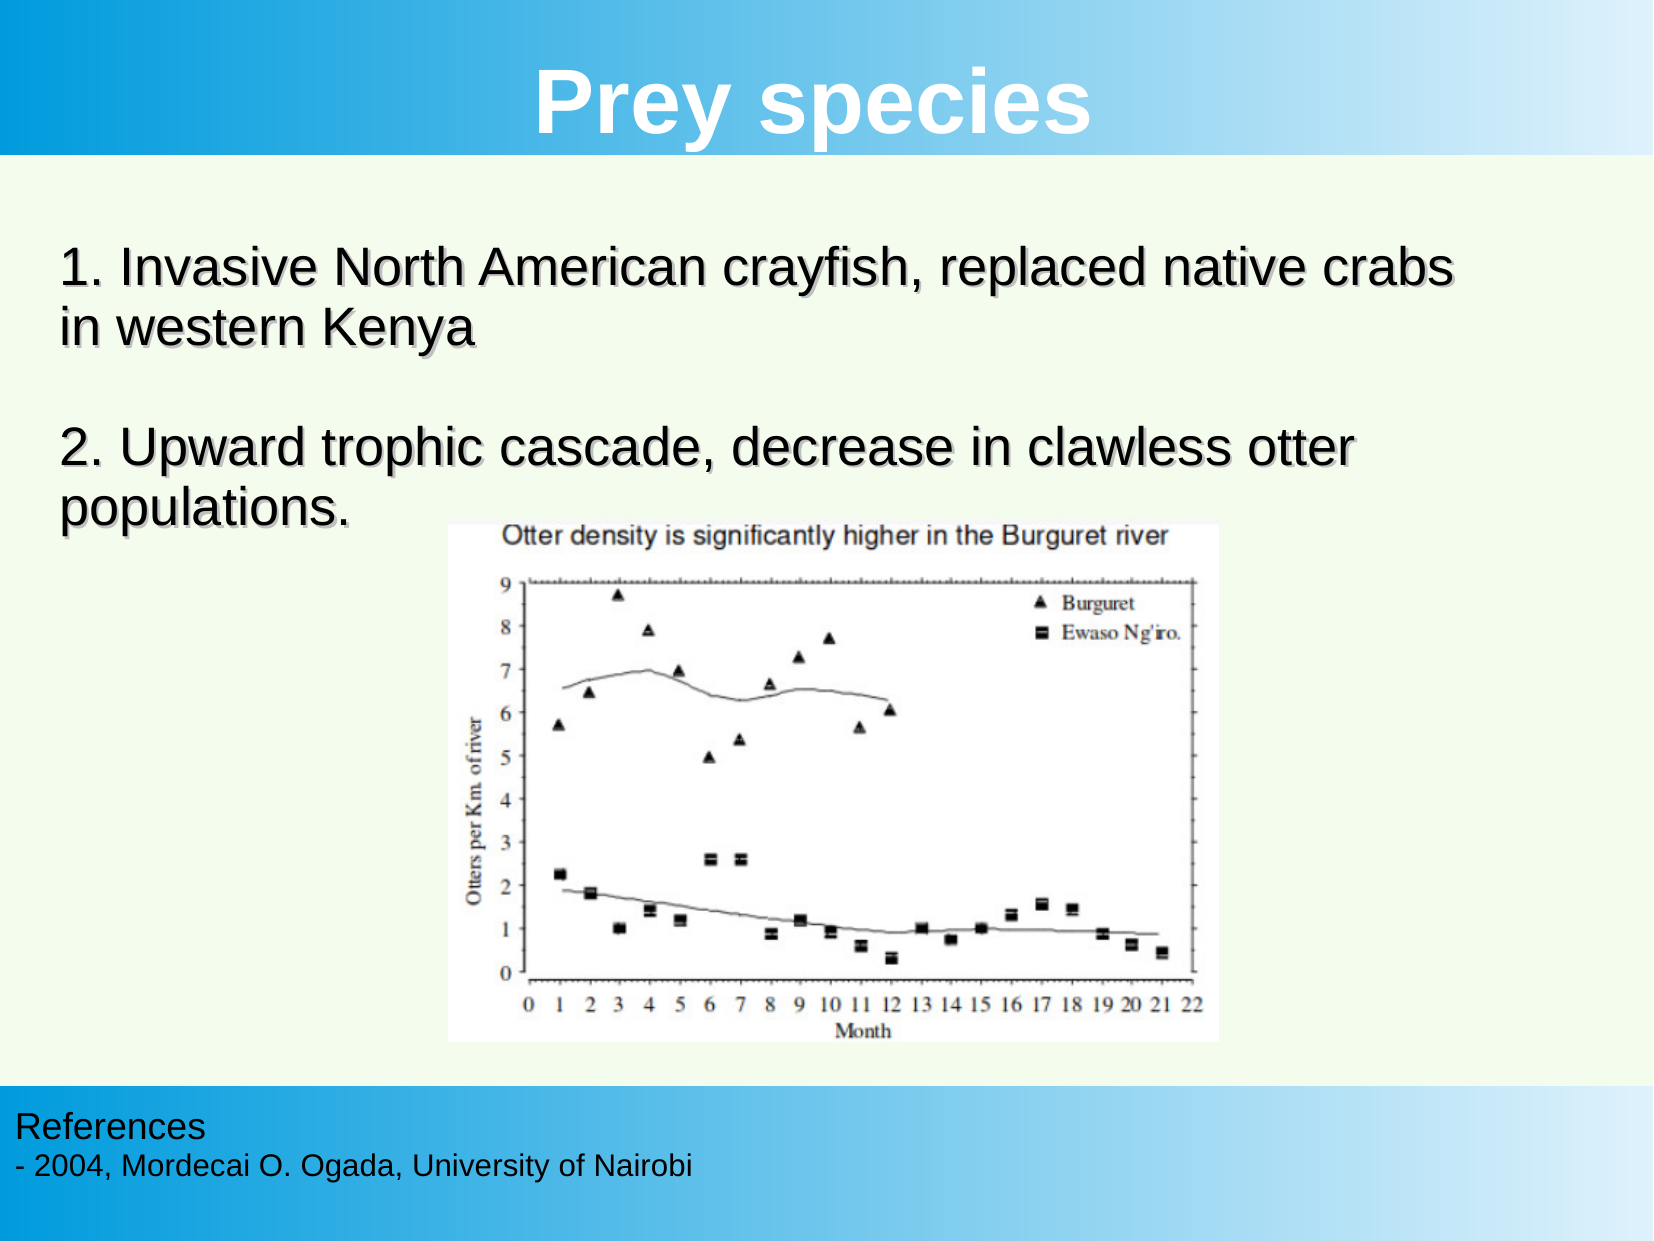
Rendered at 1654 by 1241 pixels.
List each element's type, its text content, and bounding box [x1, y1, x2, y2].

text_box References - 2004, Mordecai O. Ogada, University of Nairobi [0, 1098, 899, 1238]
picture [448, 519, 1219, 1042]
title Prey species [82, 49, 1571, 155]
list 1. Invasive North American crayfish, replaced native crabs in western Kenya 2. Upward trophic cascade, decrease in clawless otter populations. [0, 236, 1477, 573]
